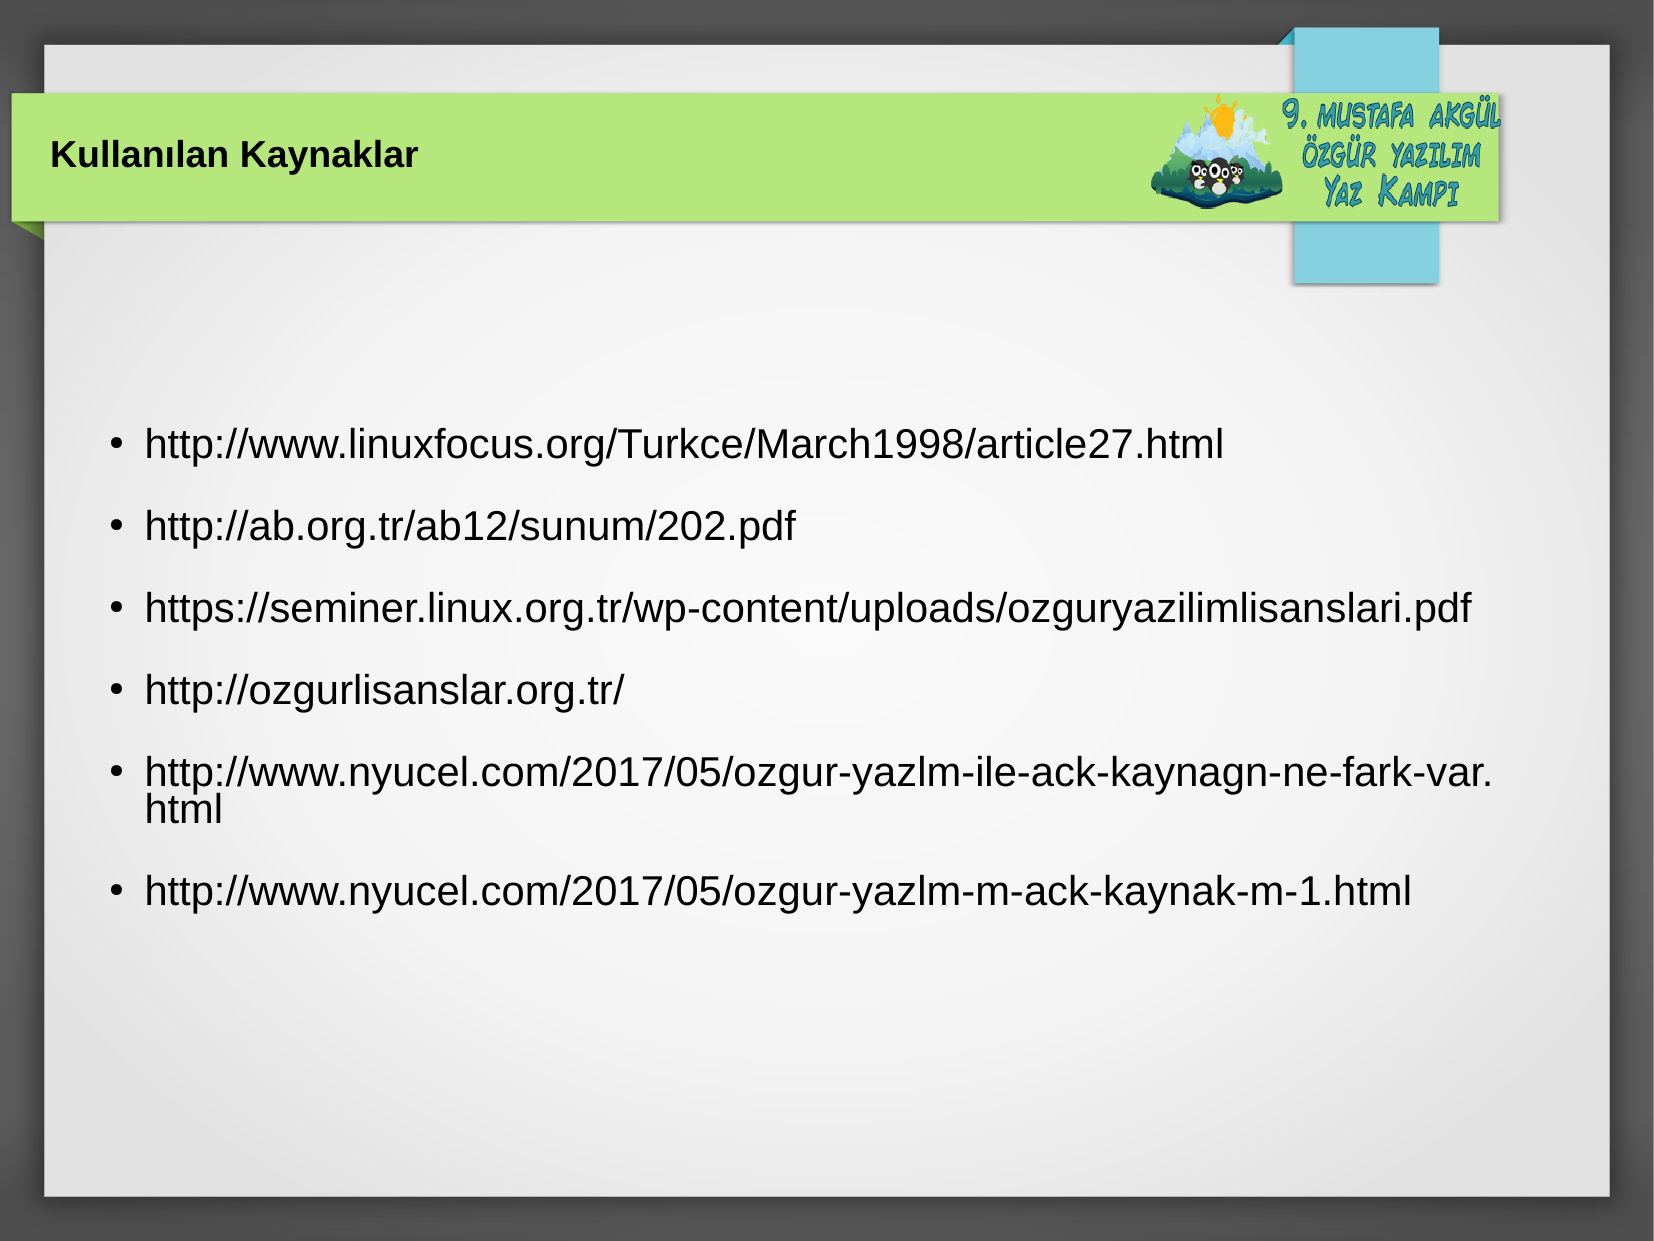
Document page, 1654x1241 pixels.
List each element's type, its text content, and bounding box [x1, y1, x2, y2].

picture [0, 0, 1654, 1241]
text_box Kullanılan Kaynaklar [35, 126, 1151, 202]
text_box http://www.linuxfocus.org/Turkce/March1998/article27.html http://ab.org.tr/ab12/sunum/202.pdf https://seminer.linux.org.tr/wp-content/uploads/ozguryazilimlisanslari.pdf http://ozgurlisanslar.org.tr/ http://www.nyucel.com/2017/05/ozgur-yazlm-ile-ack-kaynagn-ne-fark-var.html http://www.nyucel.com/2017/05/ozgur-yazlm-m-ack-kaynak-m-1.html [94, 413, 1515, 1042]
